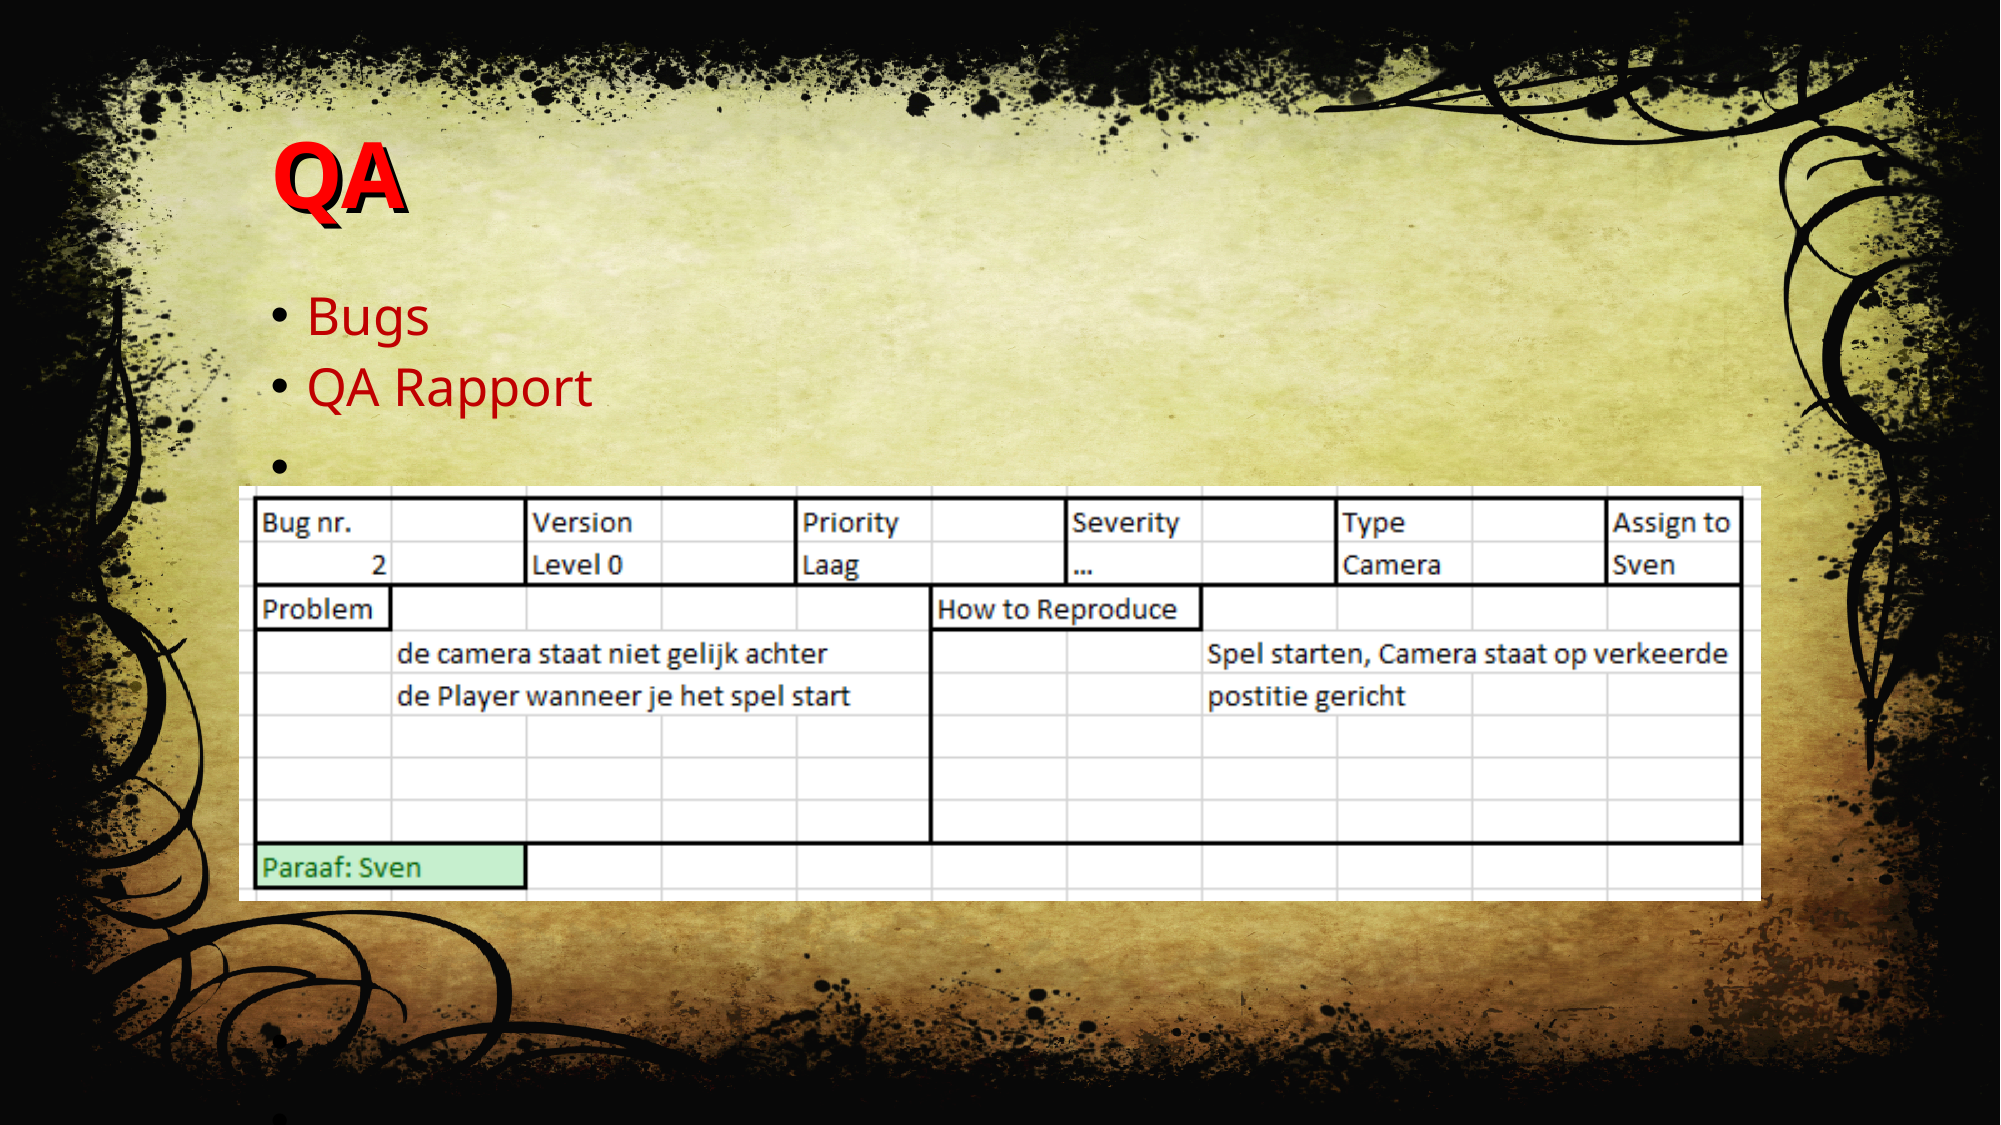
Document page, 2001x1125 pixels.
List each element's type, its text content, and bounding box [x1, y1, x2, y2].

title QA [255, 70, 1981, 288]
picture [239, 486, 1761, 901]
list Bugs QA Rapport [255, 288, 1981, 1002]
